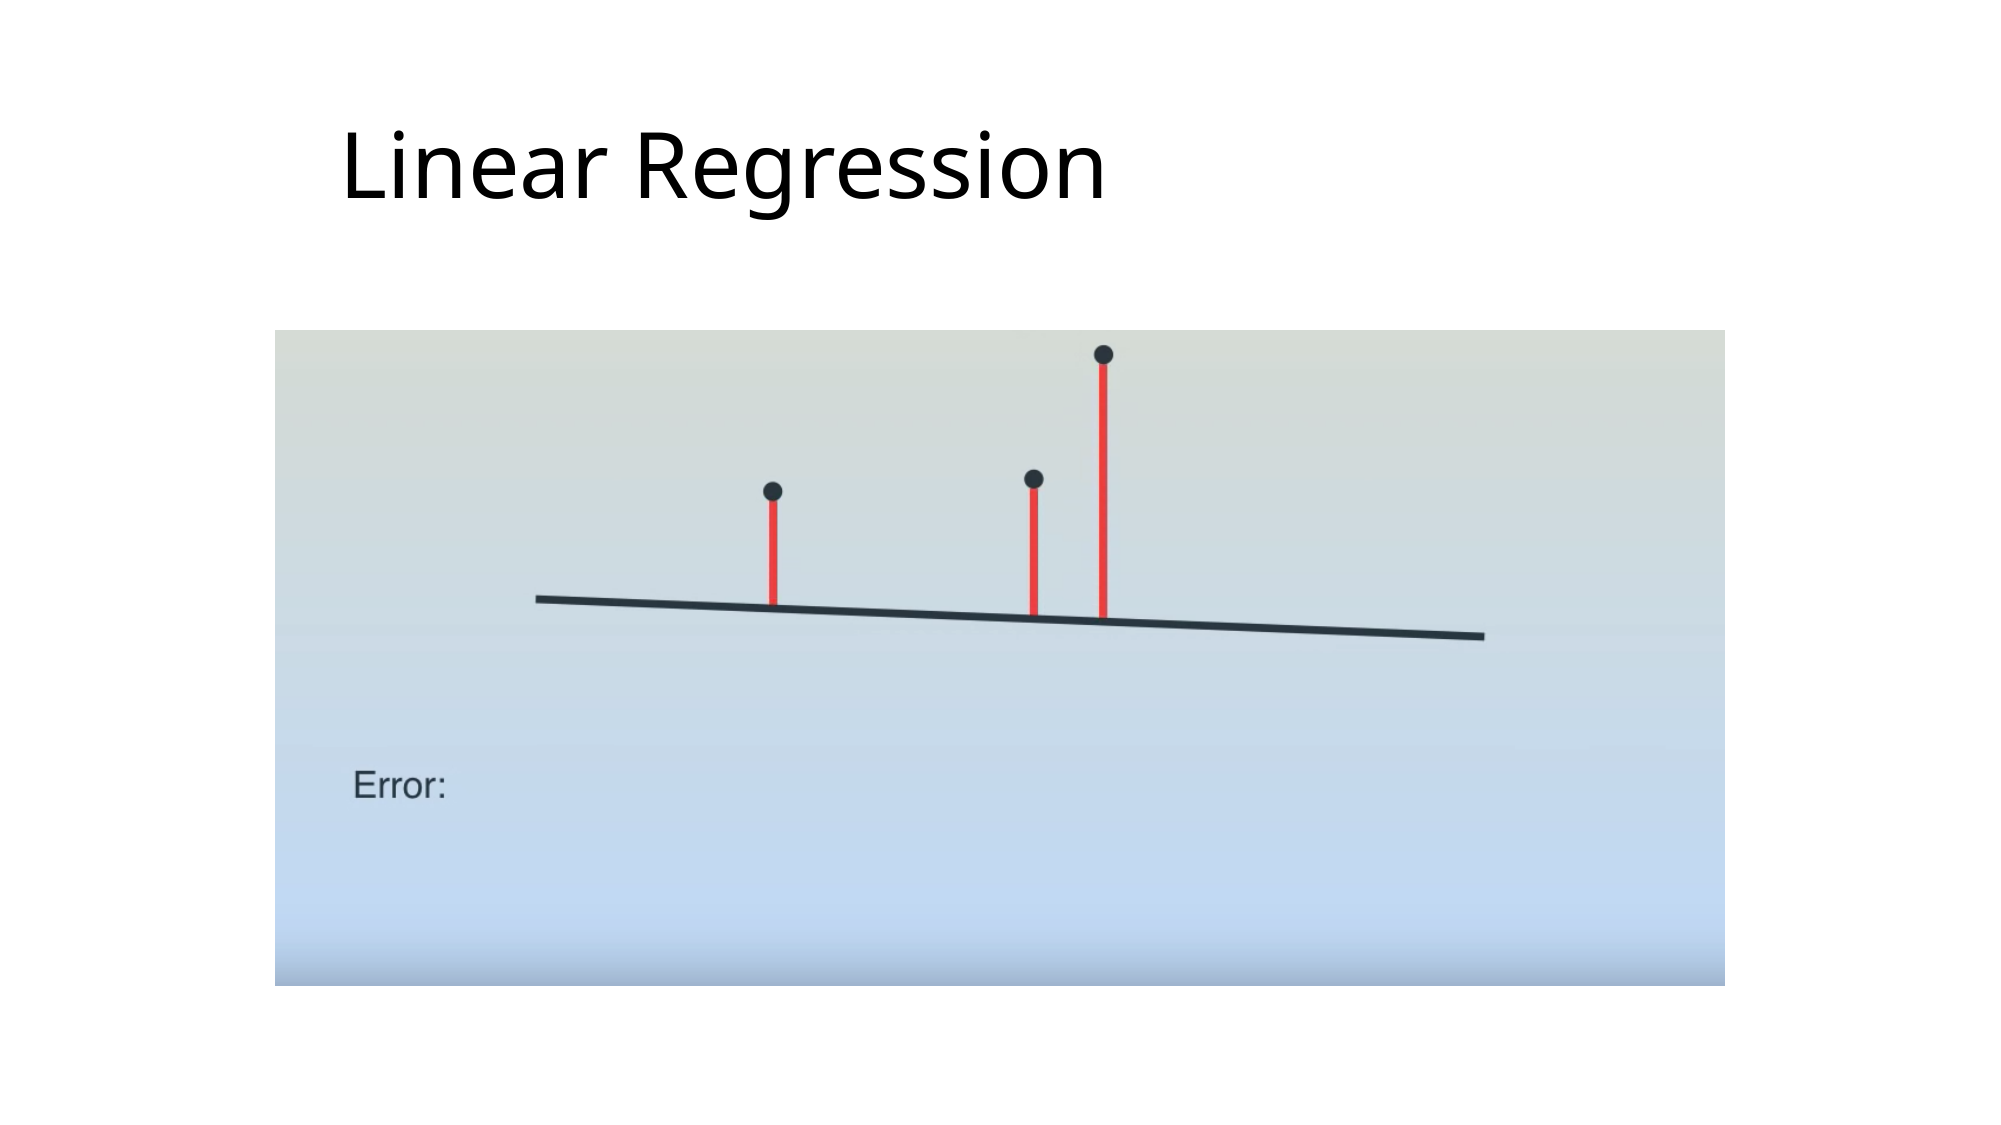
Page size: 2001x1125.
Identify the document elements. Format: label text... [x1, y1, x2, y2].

picture [275, 330, 1725, 986]
title Linear Regression [324, 87, 1675, 250]
